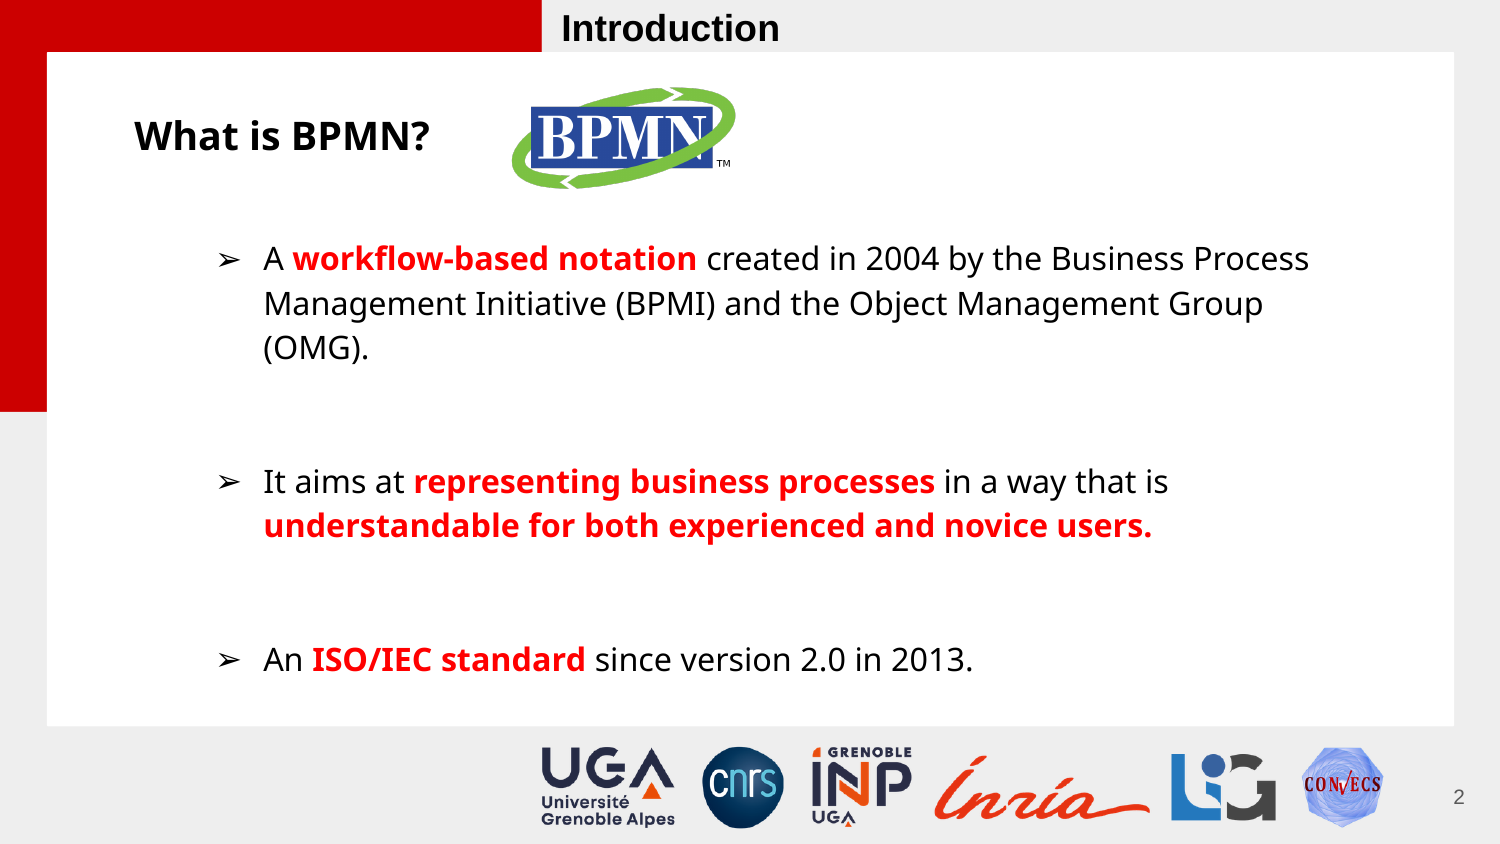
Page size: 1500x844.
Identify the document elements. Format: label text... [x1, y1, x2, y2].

text_box What is BPMN? A workflow-based notation created in 2004 by the Business Process Management Initiative (BPMI) and the Object Management Group (OMG). It aims at representing business processes in a way that is understandable for both experienced and novice users. An ISO/IEC standard since version 2.0 in 2013. [119, 88, 1381, 744]
text_box Introduction [546, 0, 1441, 55]
slide_number <numéro> [1389, 764, 1480, 830]
picture [0, 0, 1500, 844]
